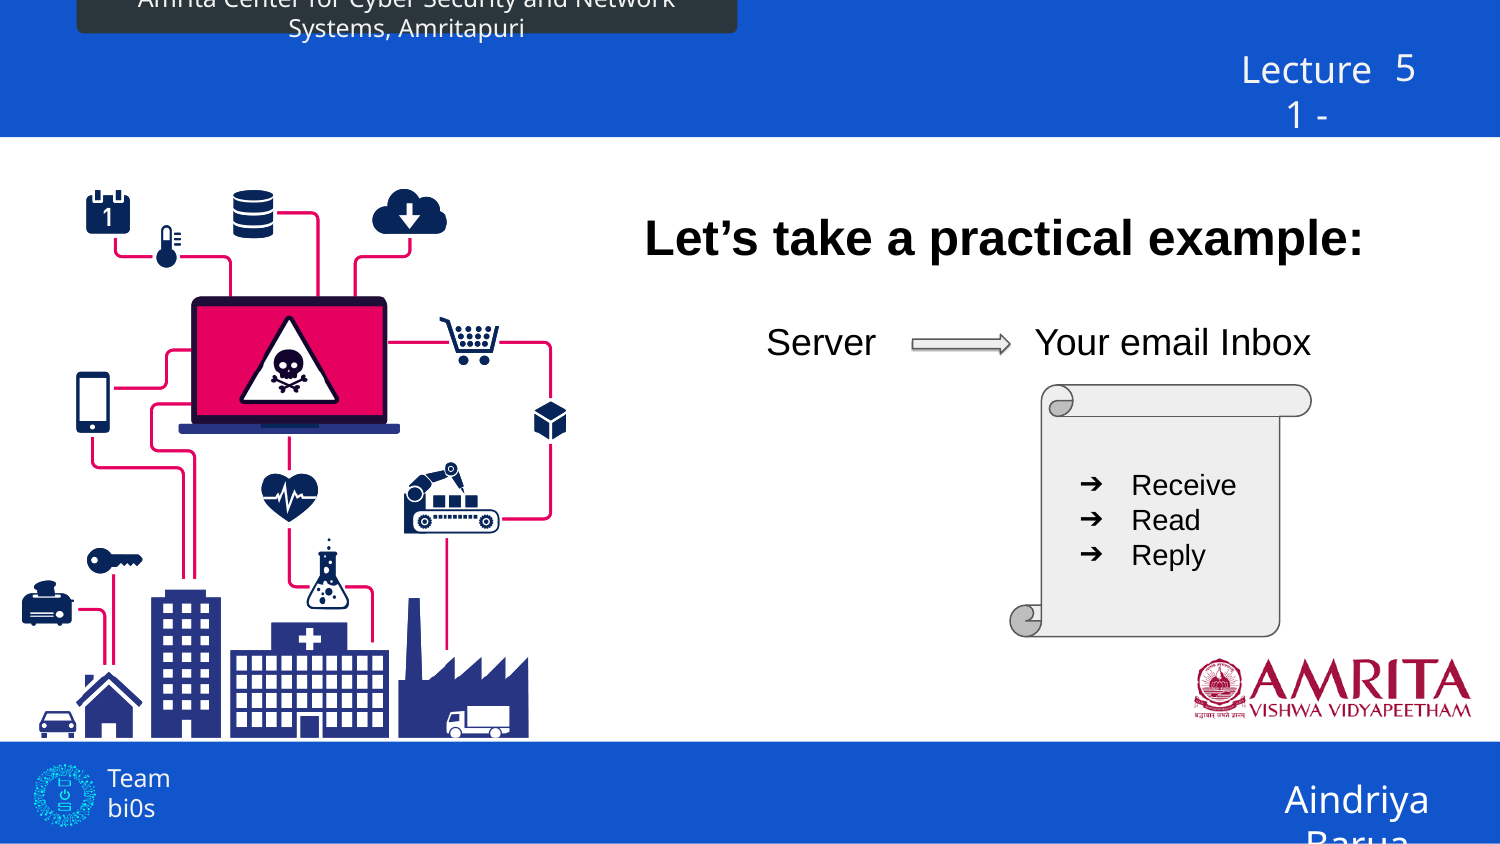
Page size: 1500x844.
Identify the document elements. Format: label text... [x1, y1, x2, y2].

text_box Server [751, 303, 913, 385]
title Let’s take a practical example: [620, 174, 1390, 281]
text_box Your email Inbox [1019, 303, 1426, 385]
slide_number <number> [1322, 42, 1489, 98]
picture [1193, 654, 1473, 724]
text_box [912, 334, 1011, 354]
picture [22, 189, 566, 739]
picture [30, 763, 99, 828]
text_box Receive Read Reply [1029, 384, 1312, 637]
